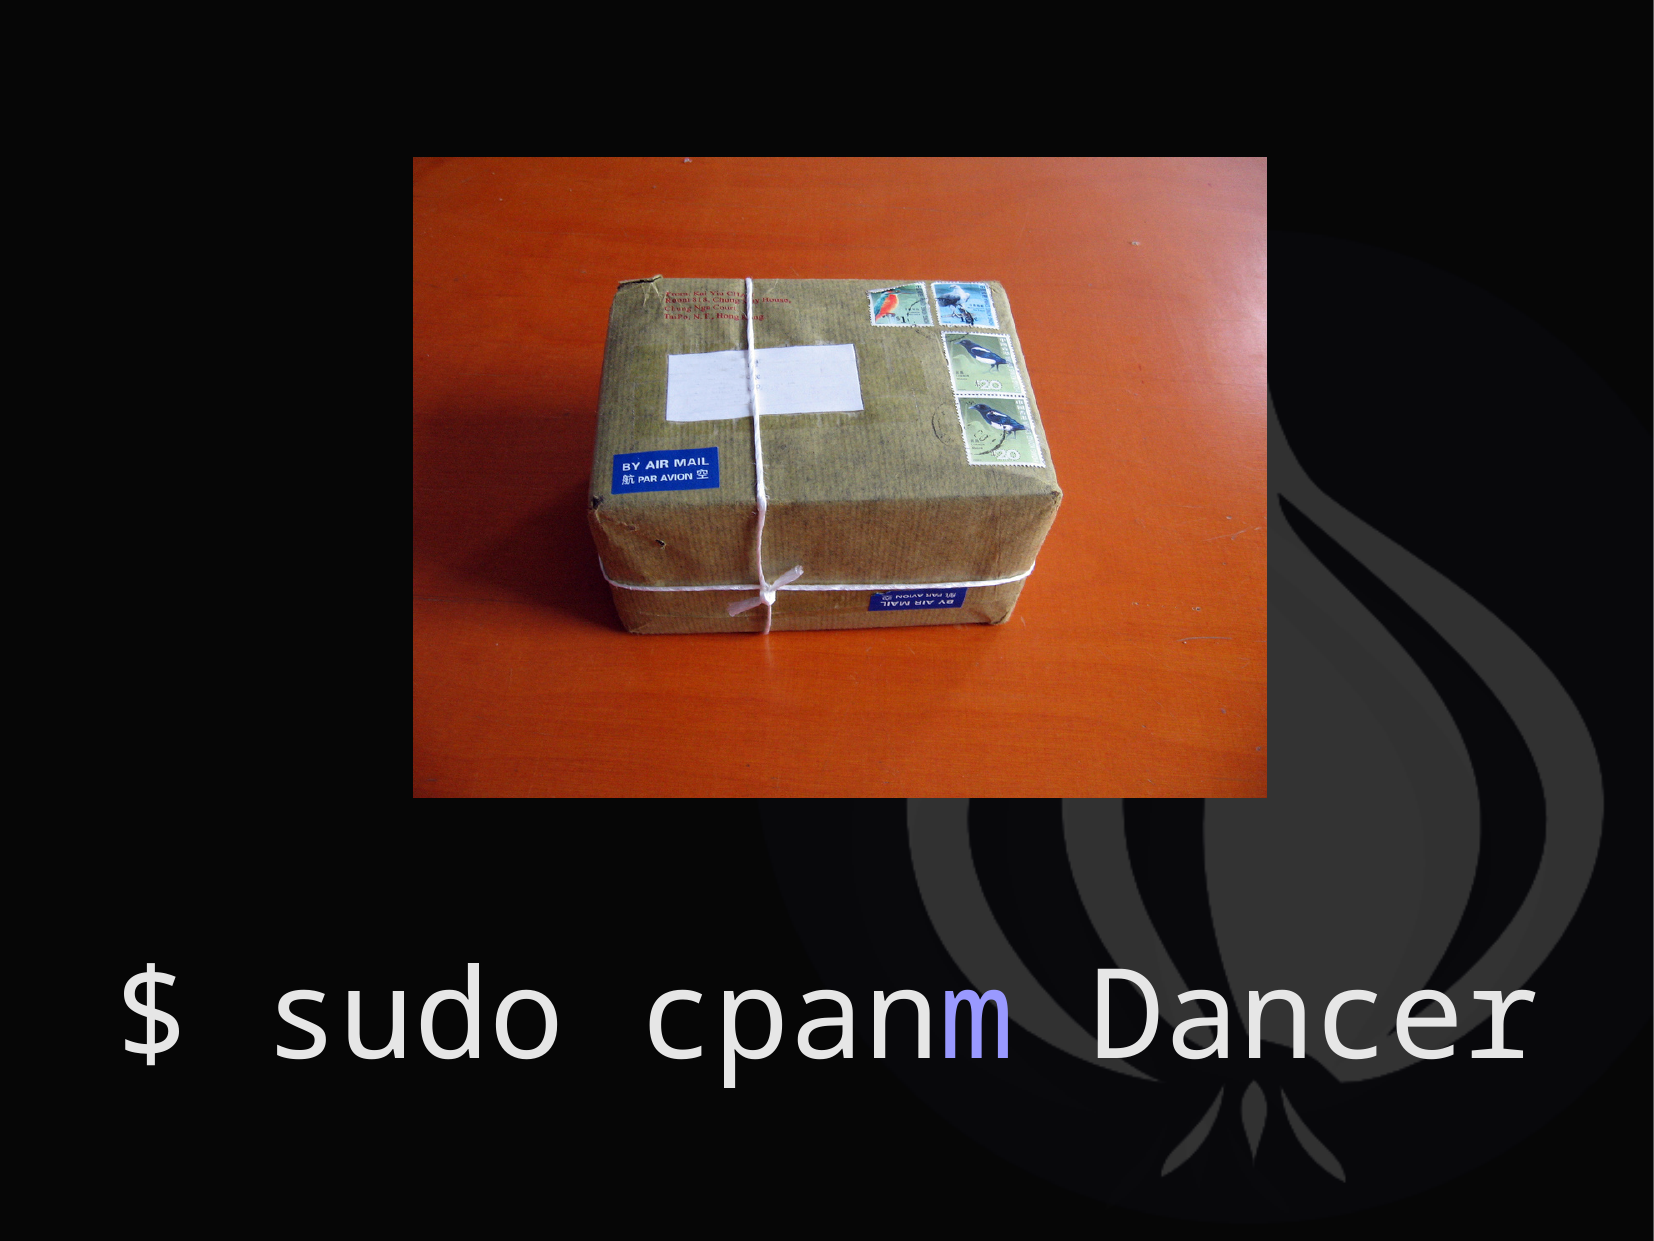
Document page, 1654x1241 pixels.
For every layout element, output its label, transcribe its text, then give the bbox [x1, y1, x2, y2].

list $ sudo cpanm Dancer [82, 59, 1571, 1211]
picture [0, 0, 1654, 1241]
